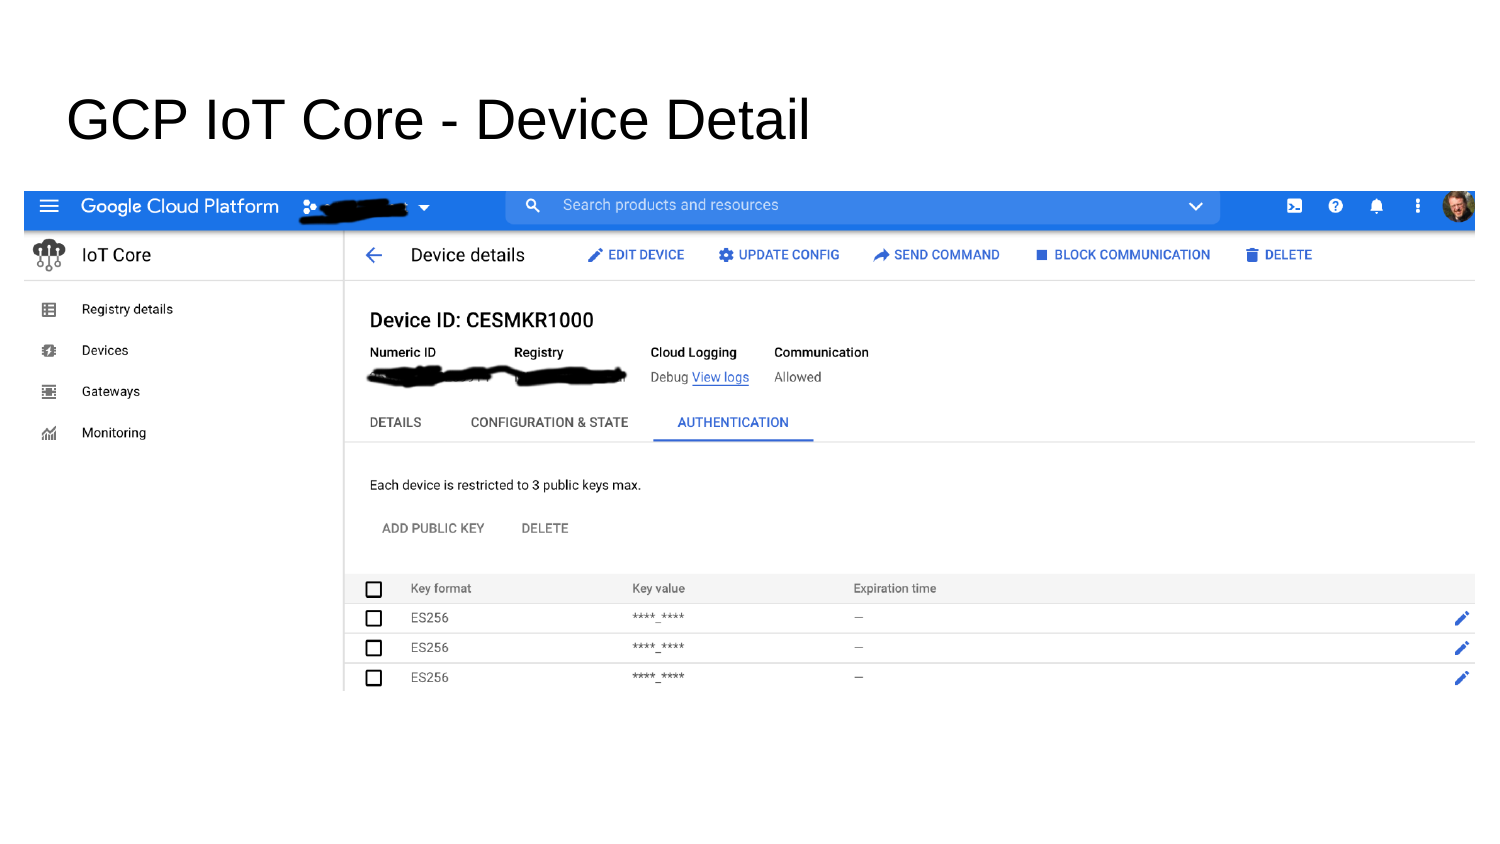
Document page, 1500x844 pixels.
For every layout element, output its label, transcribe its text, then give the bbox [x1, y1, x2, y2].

title GCP IoT Core - Device Detail [51, 72, 1449, 167]
picture [24, 191, 1475, 692]
